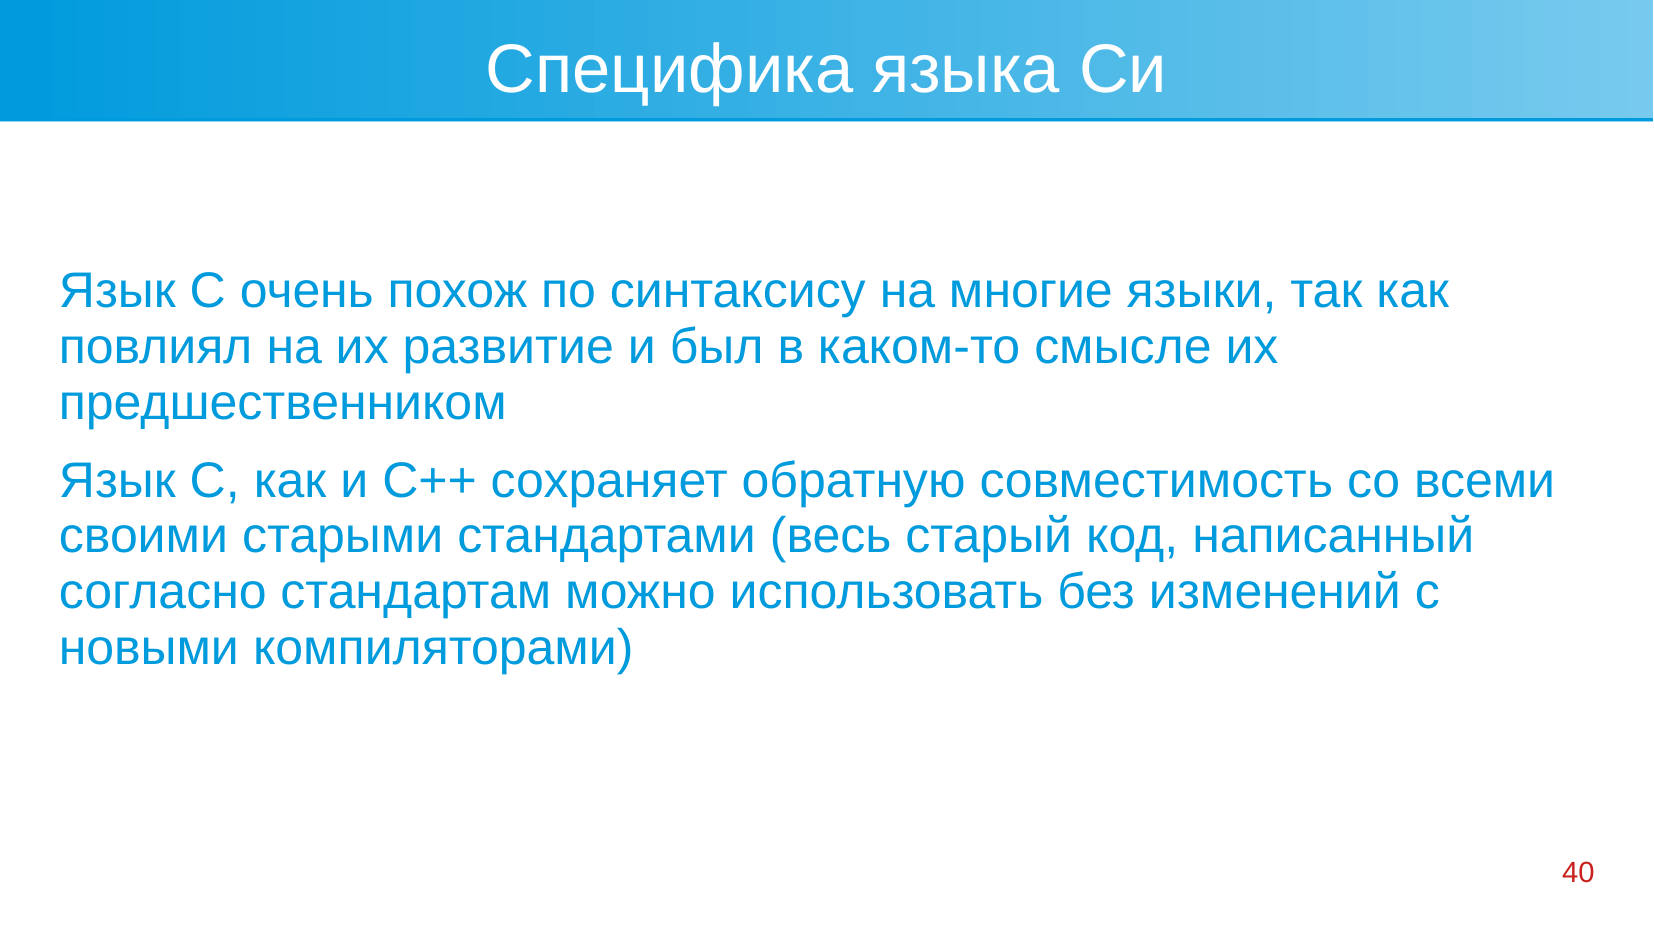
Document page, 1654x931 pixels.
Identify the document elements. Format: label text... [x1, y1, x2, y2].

list Язык С очень похож по синтаксису на многие языки, так как повлиял на их развитие и был в каком-то смысле их предшественником Язык С, как и С++ сохраняет обратную совместимость со всеми своими старыми стандартами (весь старый код, написанный согласно стандартам можно использовать без изменений с новыми компиляторами) [59, 262, 1595, 723]
title Специфика языка Си [59, 29, 1595, 108]
